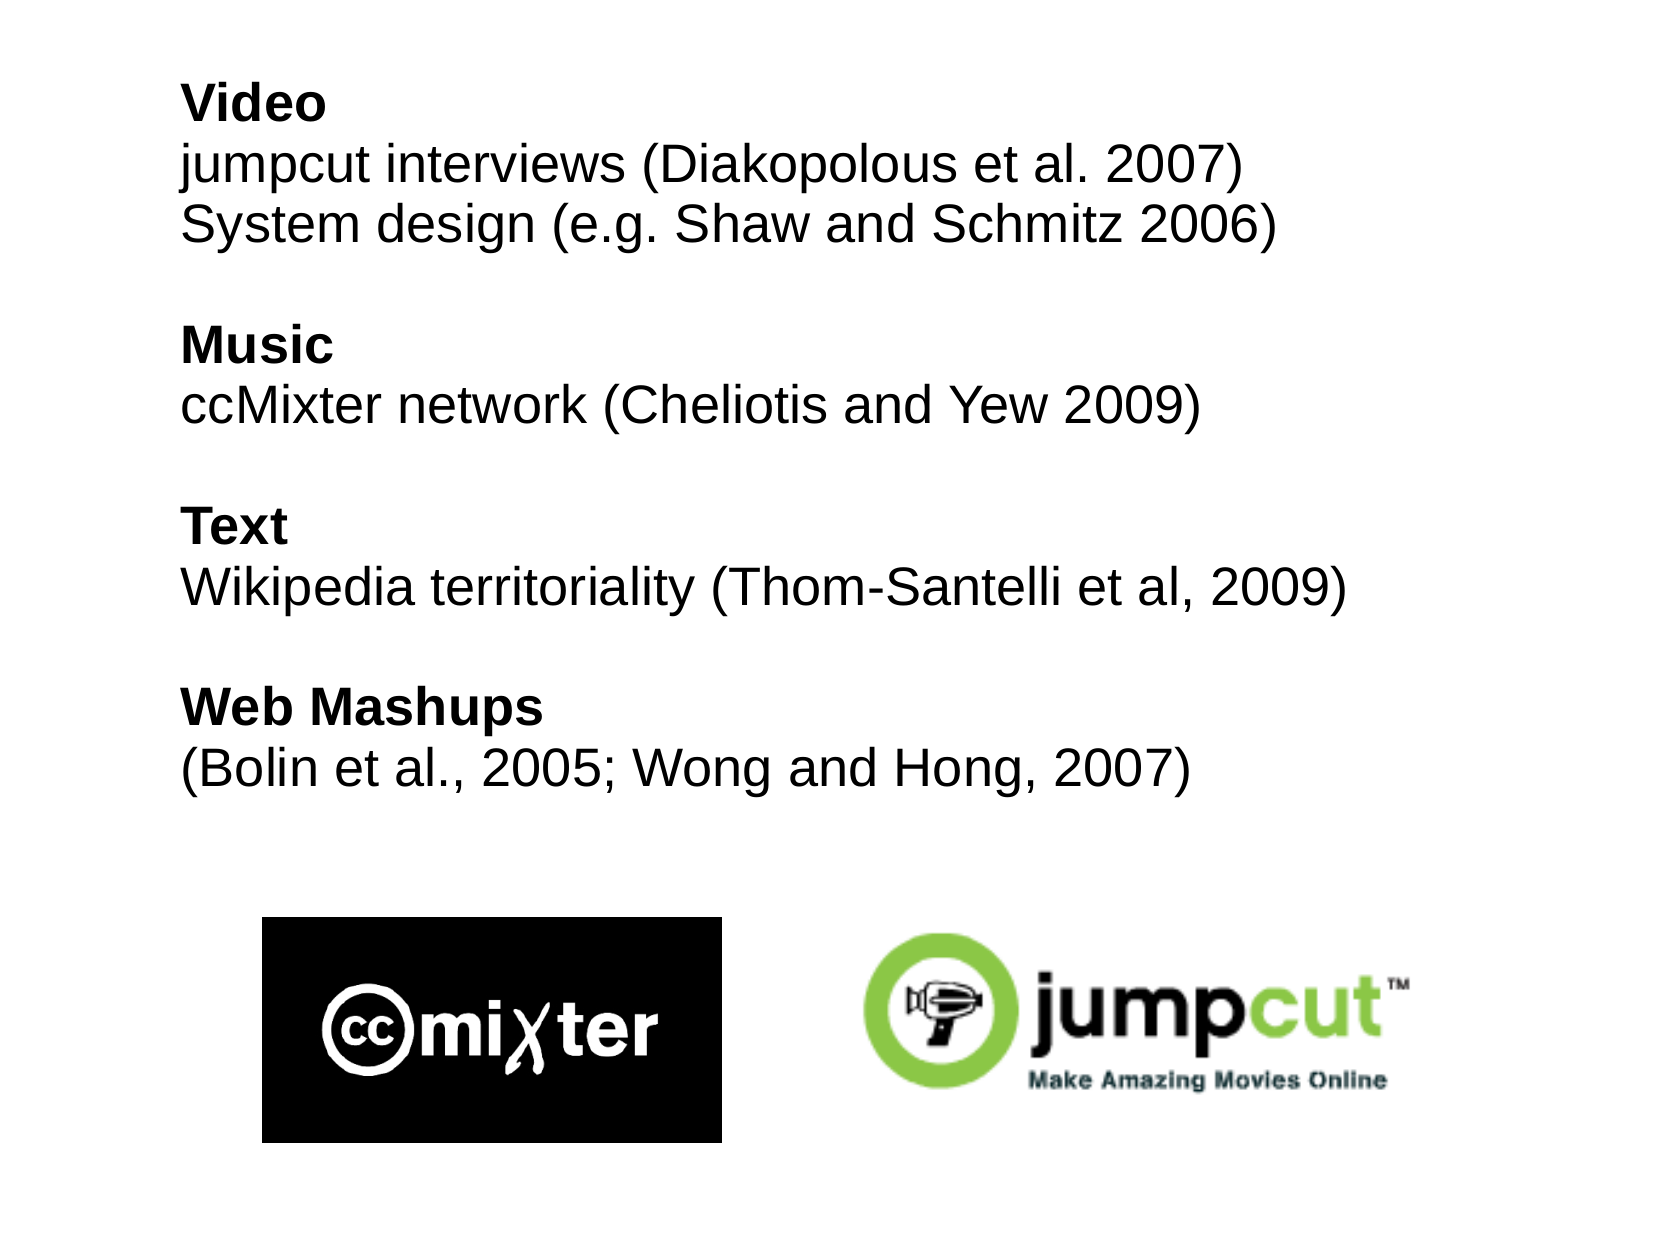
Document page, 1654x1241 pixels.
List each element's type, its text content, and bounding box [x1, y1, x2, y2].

picture [823, 917, 1444, 1129]
text_box Video jumpcut interviews (Diakopolous et al. 2007) System design (e.g. Shaw and Schmitz 2006) Music ccMixter network (Cheliotis and Yew 2009) Text Wikipedia territoriality (Thom-Santelli et al, 2009) Web Mashups (Bolin et al., 2005; Wong and Hong, 2007) [165, 65, 1567, 867]
picture [262, 917, 722, 1143]
